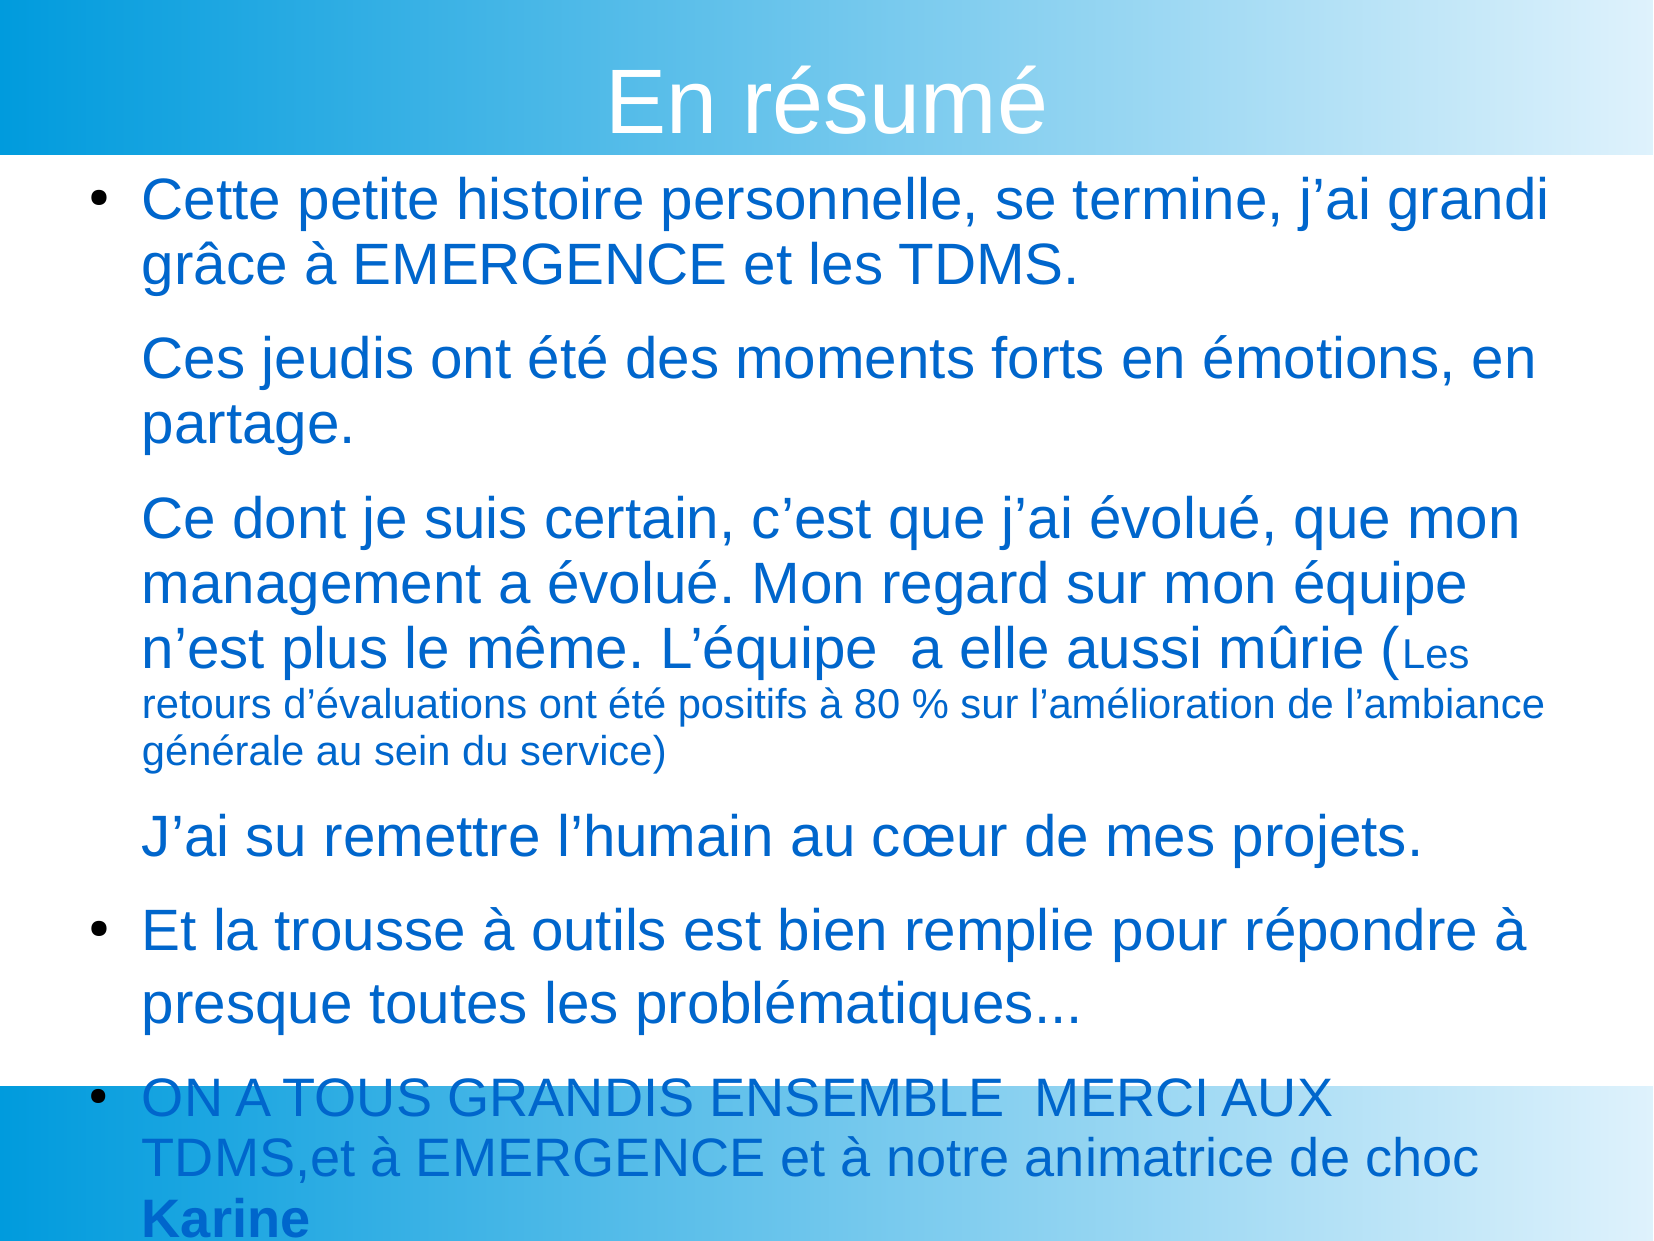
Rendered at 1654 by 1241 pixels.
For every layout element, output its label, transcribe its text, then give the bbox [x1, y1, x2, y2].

list Cette petite histoire personnelle, se termine, j’ai grandi grâce à EMERGENCE et les TDMS. Ces jeudis ont été des moments forts en émotions, en partage. Ce dont je suis certain, c’est que j’ai évolué, que mon management a évolué. Mon regard sur mon équipe n’est plus le même. L’équipe a elle aussi mûrie (Les retours d’évaluations ont été positifs à 80 % sur l’amélioration de l’ambiance générale au sein du service) J’ai su remettre l’humain au cœur de mes projets. Et la trousse à outils est bien remplie pour répondre à presque toutes les problématiques... ON A TOUS GRANDIS ENSEMBLE MERCI AUX TDMS,et à EMERGENCE et à notre animatrice de choc Karine [70, 166, 1560, 886]
title En résumé [82, 49, 1571, 155]
